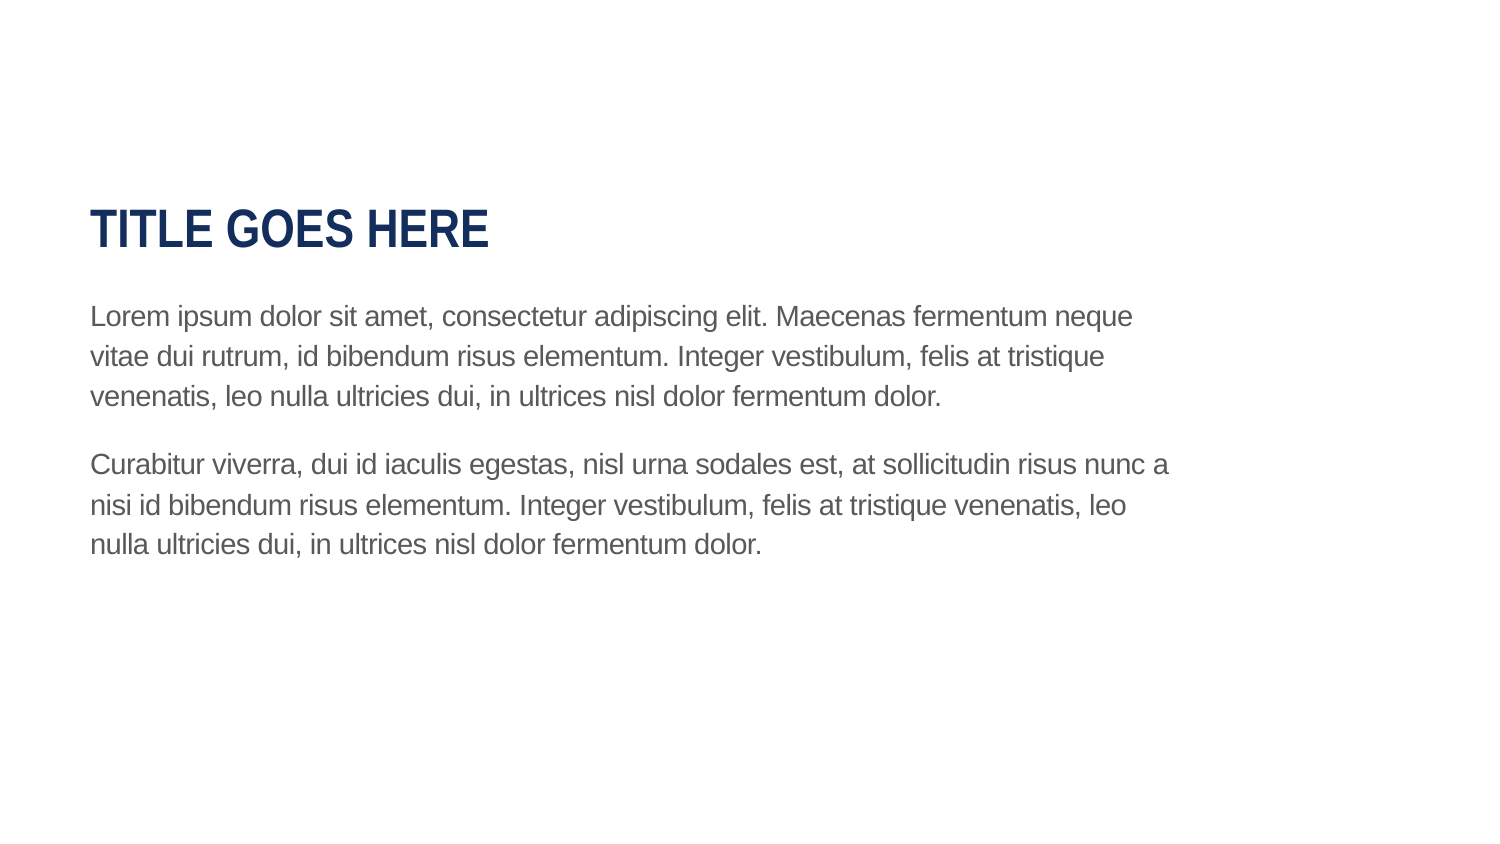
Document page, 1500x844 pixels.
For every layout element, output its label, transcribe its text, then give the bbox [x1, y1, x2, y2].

text_box Title goes here [90, 193, 1227, 274]
text_box Lorem ipsum dolor sit amet, consectetur adipiscing elit. Maecenas fermentum neque vitae dui rutrum, id bibendum risus elementum. Integer vestibulum, felis at tristique venenatis, leo nulla ultricies dui, in ultrices nisl dolor fermentum dolor. Curabitur viverra, dui id iaculis egestas, nisl urna sodales est, at sollicitudin risus nunc a nisi id bibendum risus elementum. Integer vestibulum, felis at tristique venenatis, leo nulla ultricies dui, in ultrices nisl dolor fermentum dolor. [90, 292, 1176, 561]
